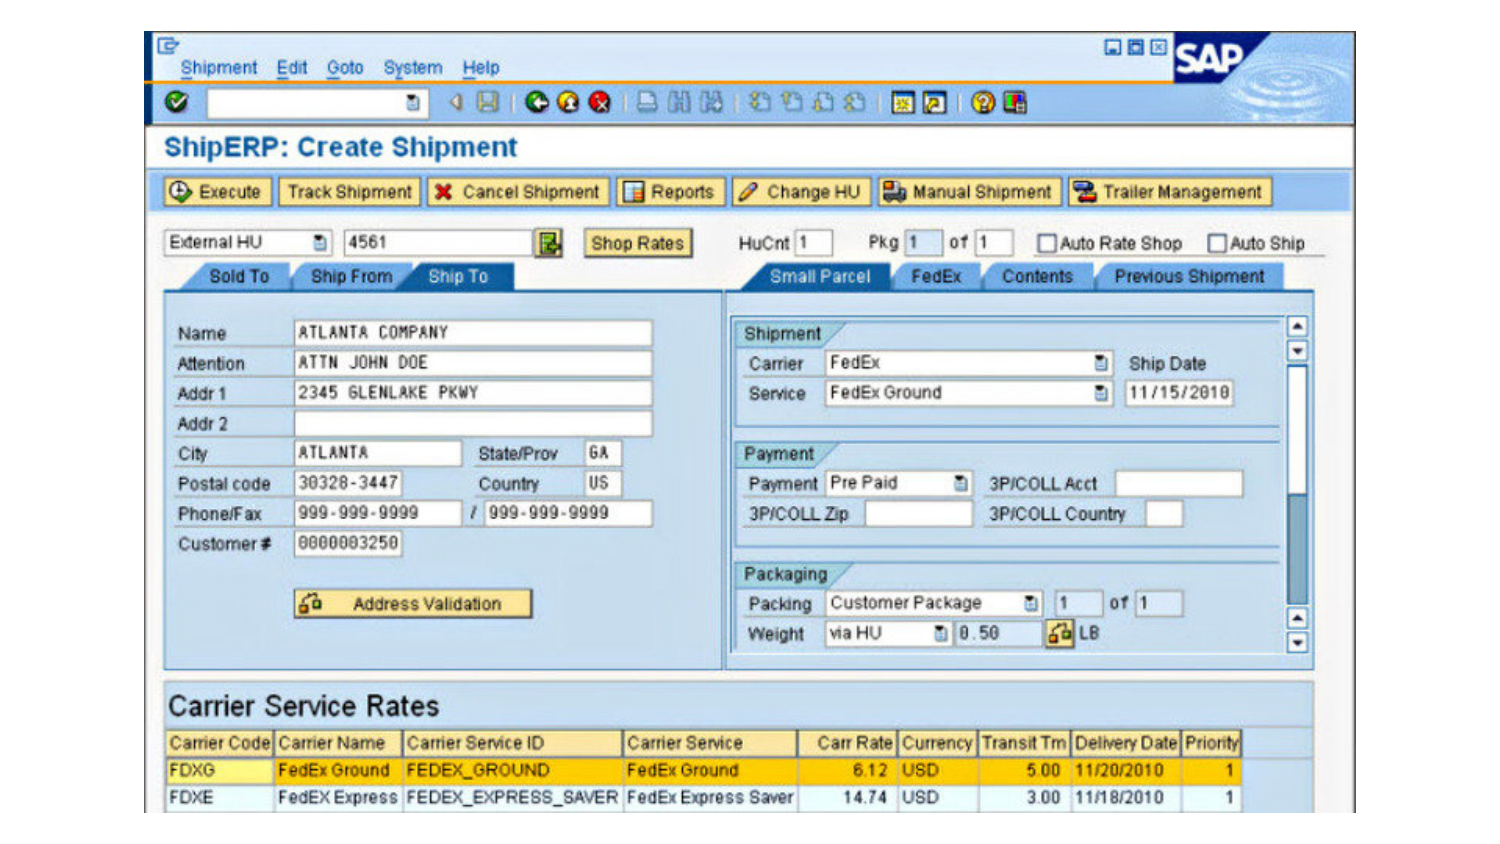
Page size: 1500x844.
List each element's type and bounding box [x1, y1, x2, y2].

picture [144, 31, 1356, 813]
